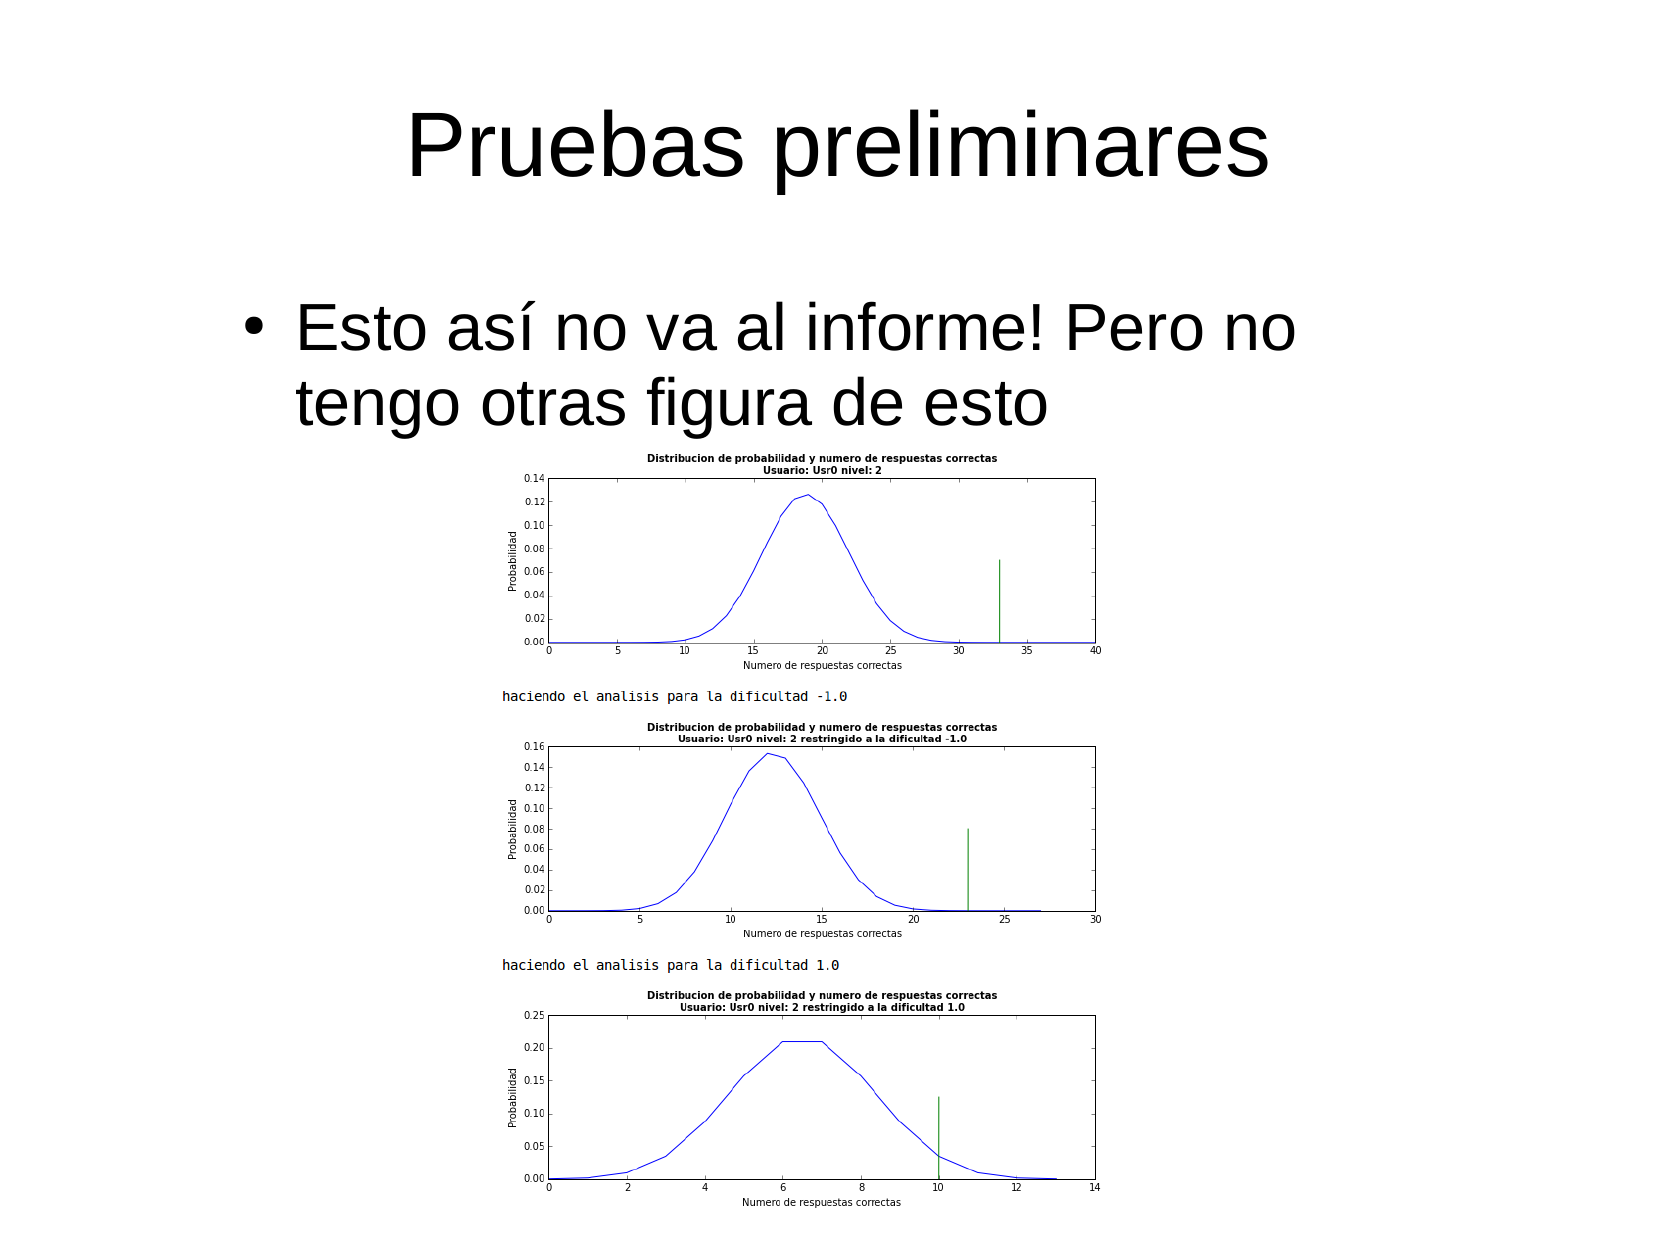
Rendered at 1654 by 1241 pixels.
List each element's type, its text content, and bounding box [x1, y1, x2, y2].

title Pruebas preliminares [94, 40, 1583, 249]
picture [496, 453, 1111, 1217]
list Esto así no va al informe! Pero no tengo otras figura de esto [224, 290, 1430, 1010]
